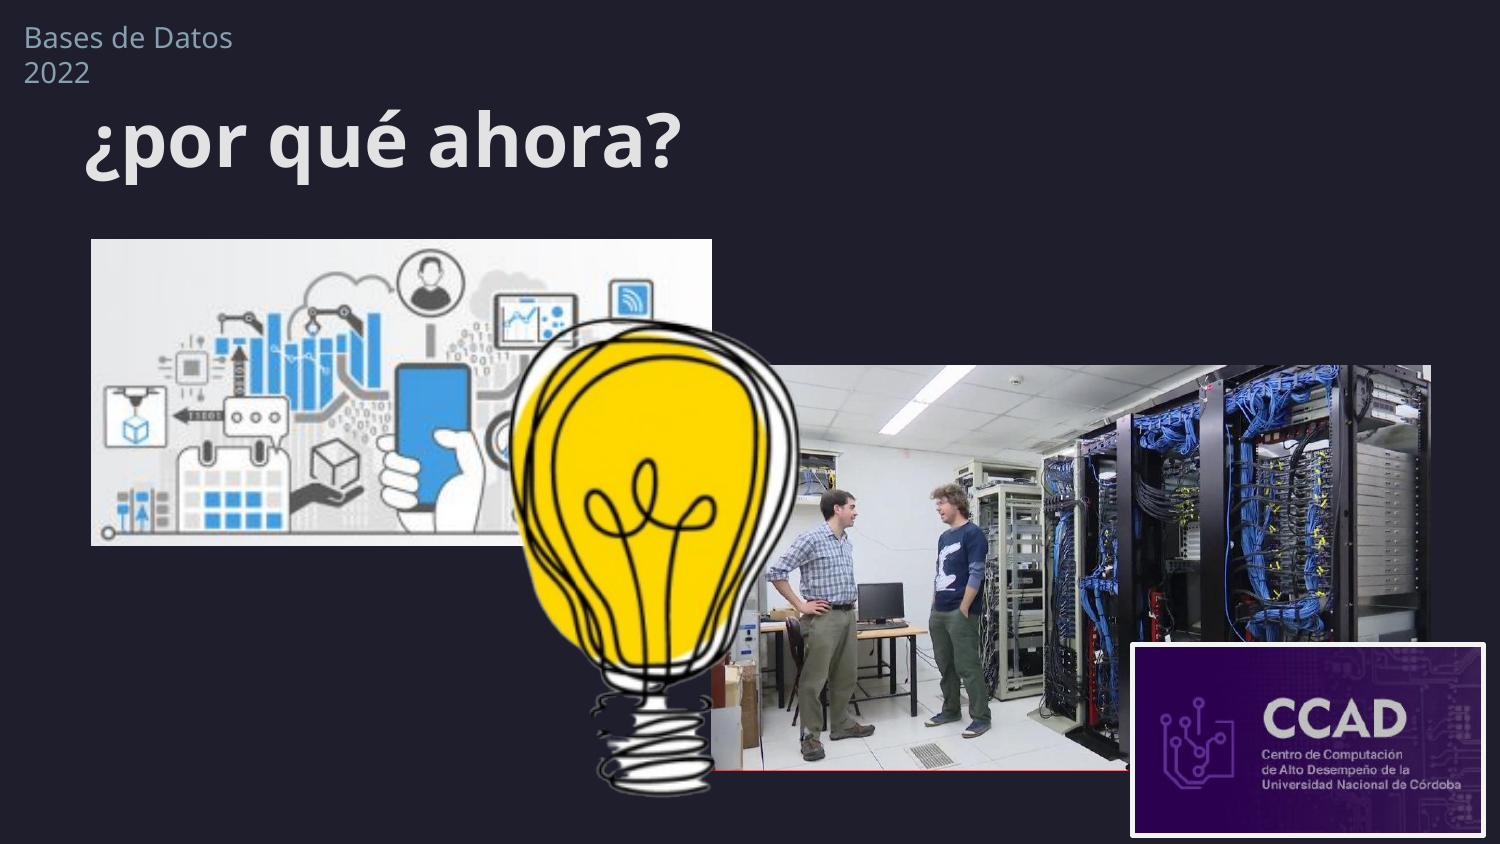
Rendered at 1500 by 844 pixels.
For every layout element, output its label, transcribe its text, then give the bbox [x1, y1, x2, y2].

title ¿por qué ahora? [69, 77, 1431, 226]
picture [91, 239, 1431, 823]
picture [1134, 647, 1482, 834]
